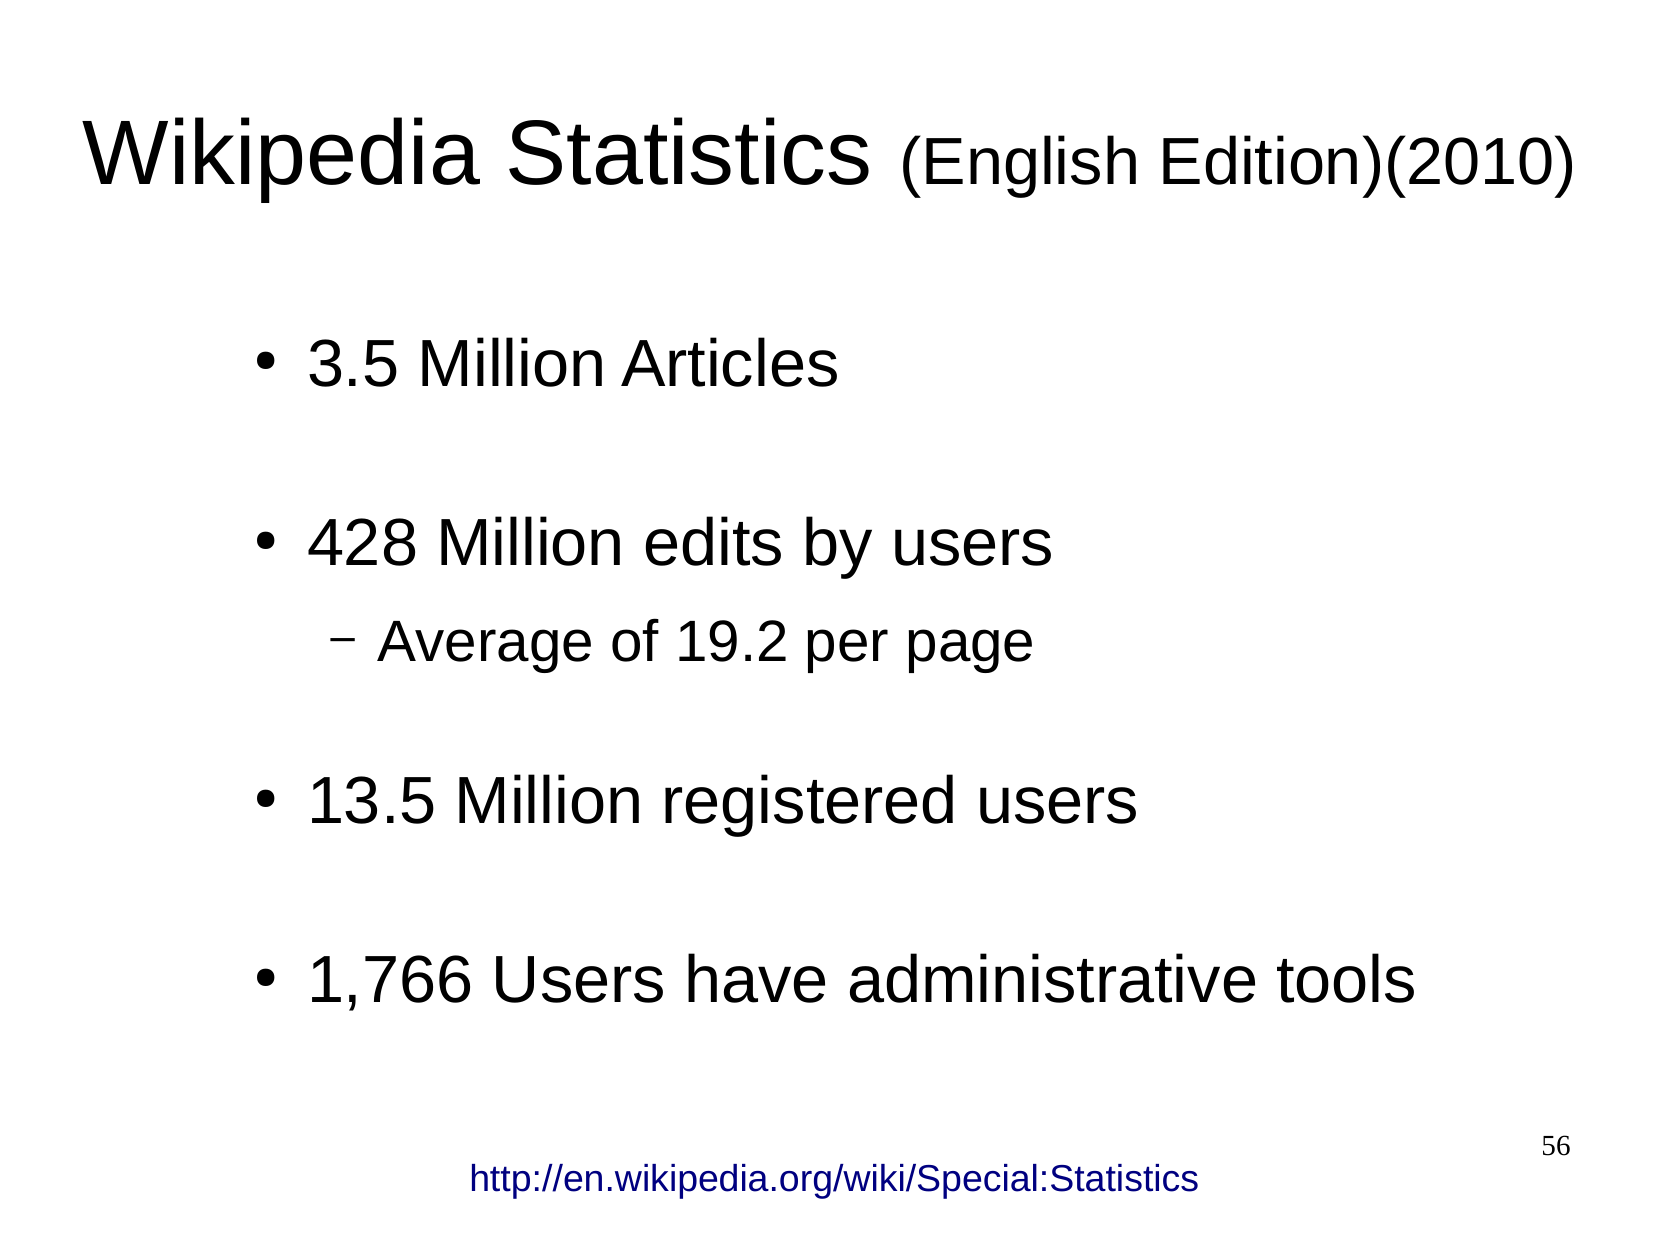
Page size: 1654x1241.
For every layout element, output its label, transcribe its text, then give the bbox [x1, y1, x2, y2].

title Wikipedia Statistics (English Edition)(2010) [64, 49, 1595, 257]
list 3.5 Million Articles 428 Million edits by users Average of 19.2 per page 13.5 Million registered users 1,766 Users have administrative tools [236, 325, 1467, 1017]
text_box http://en.wikipedia.org/wiki/Special:Statistics [454, 1150, 1238, 1207]
